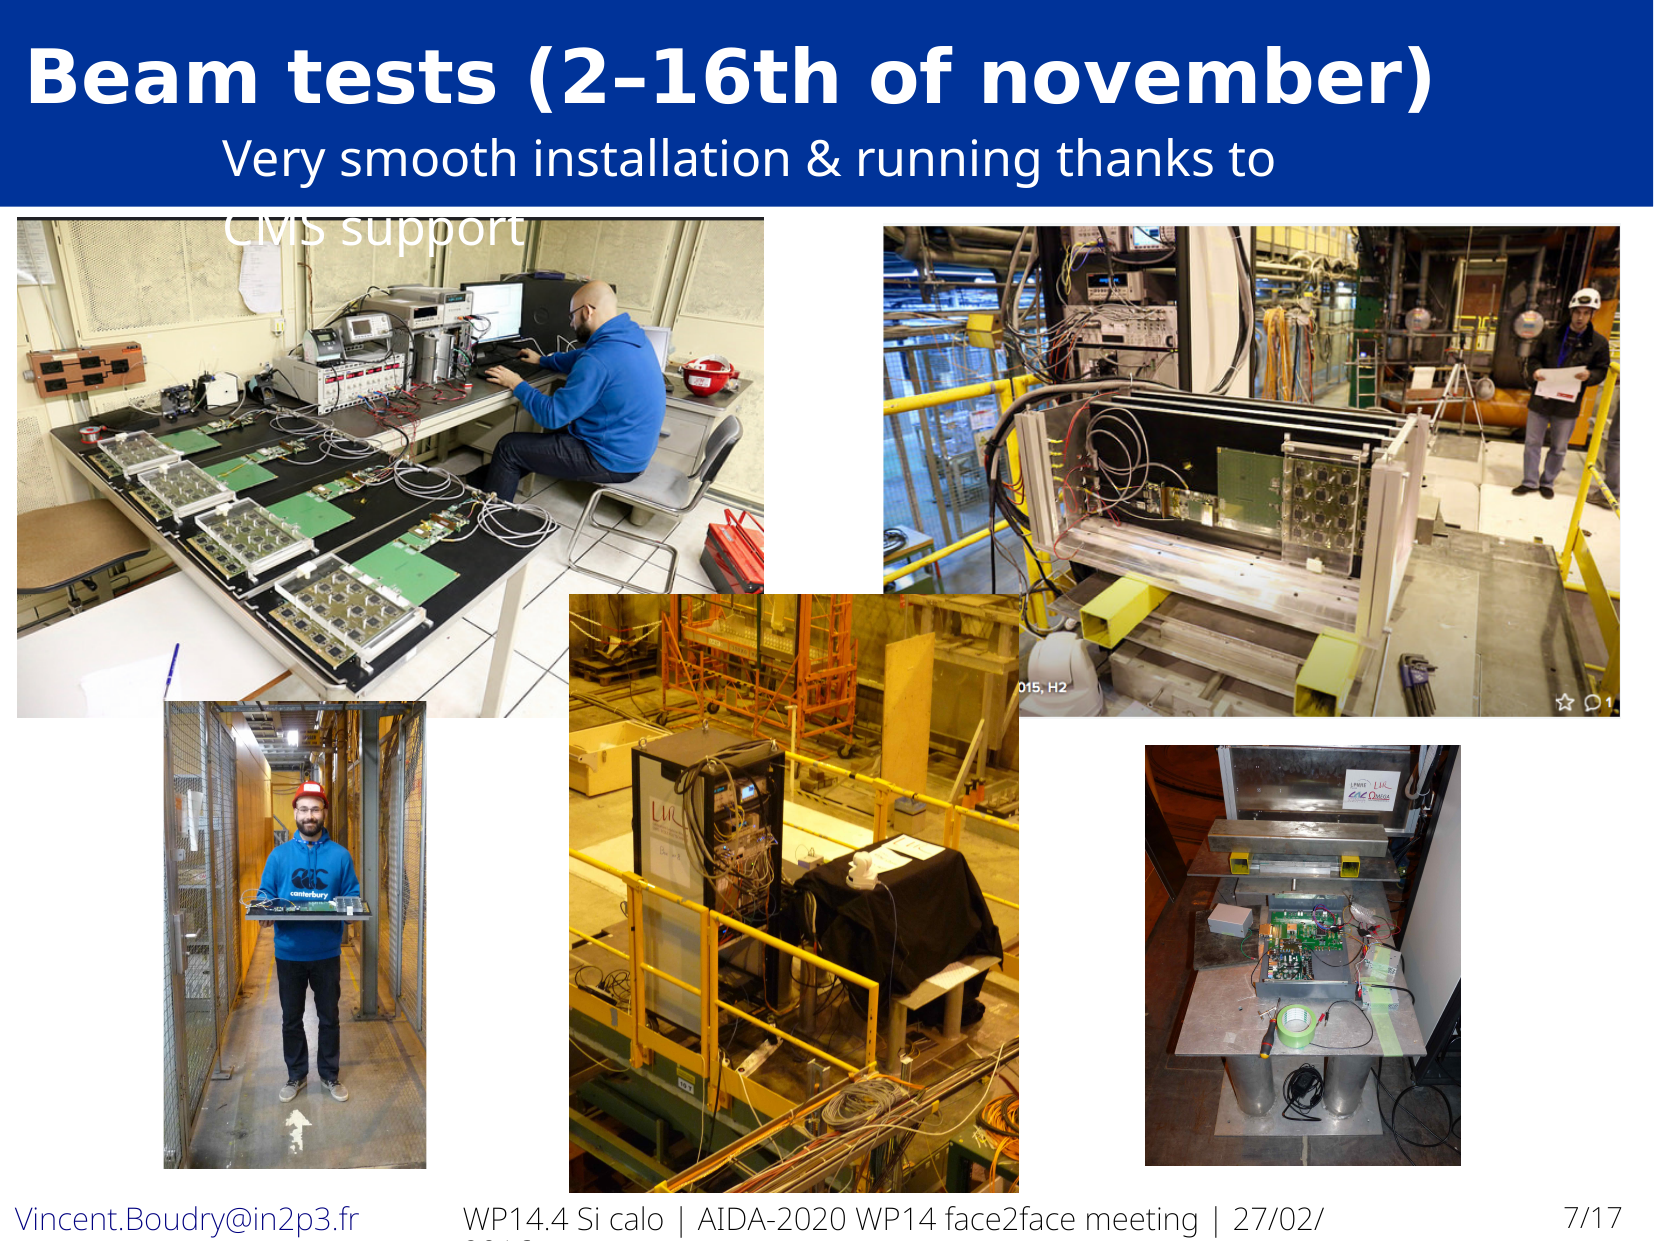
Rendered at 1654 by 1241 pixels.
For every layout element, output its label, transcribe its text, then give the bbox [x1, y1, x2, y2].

text_box Very smooth installation & running thanks to CMS support [208, 115, 1393, 290]
title Beam tests (2–16th of november) [24, 17, 1635, 139]
picture [17, 217, 1621, 1193]
picture [1145, 745, 1461, 1166]
